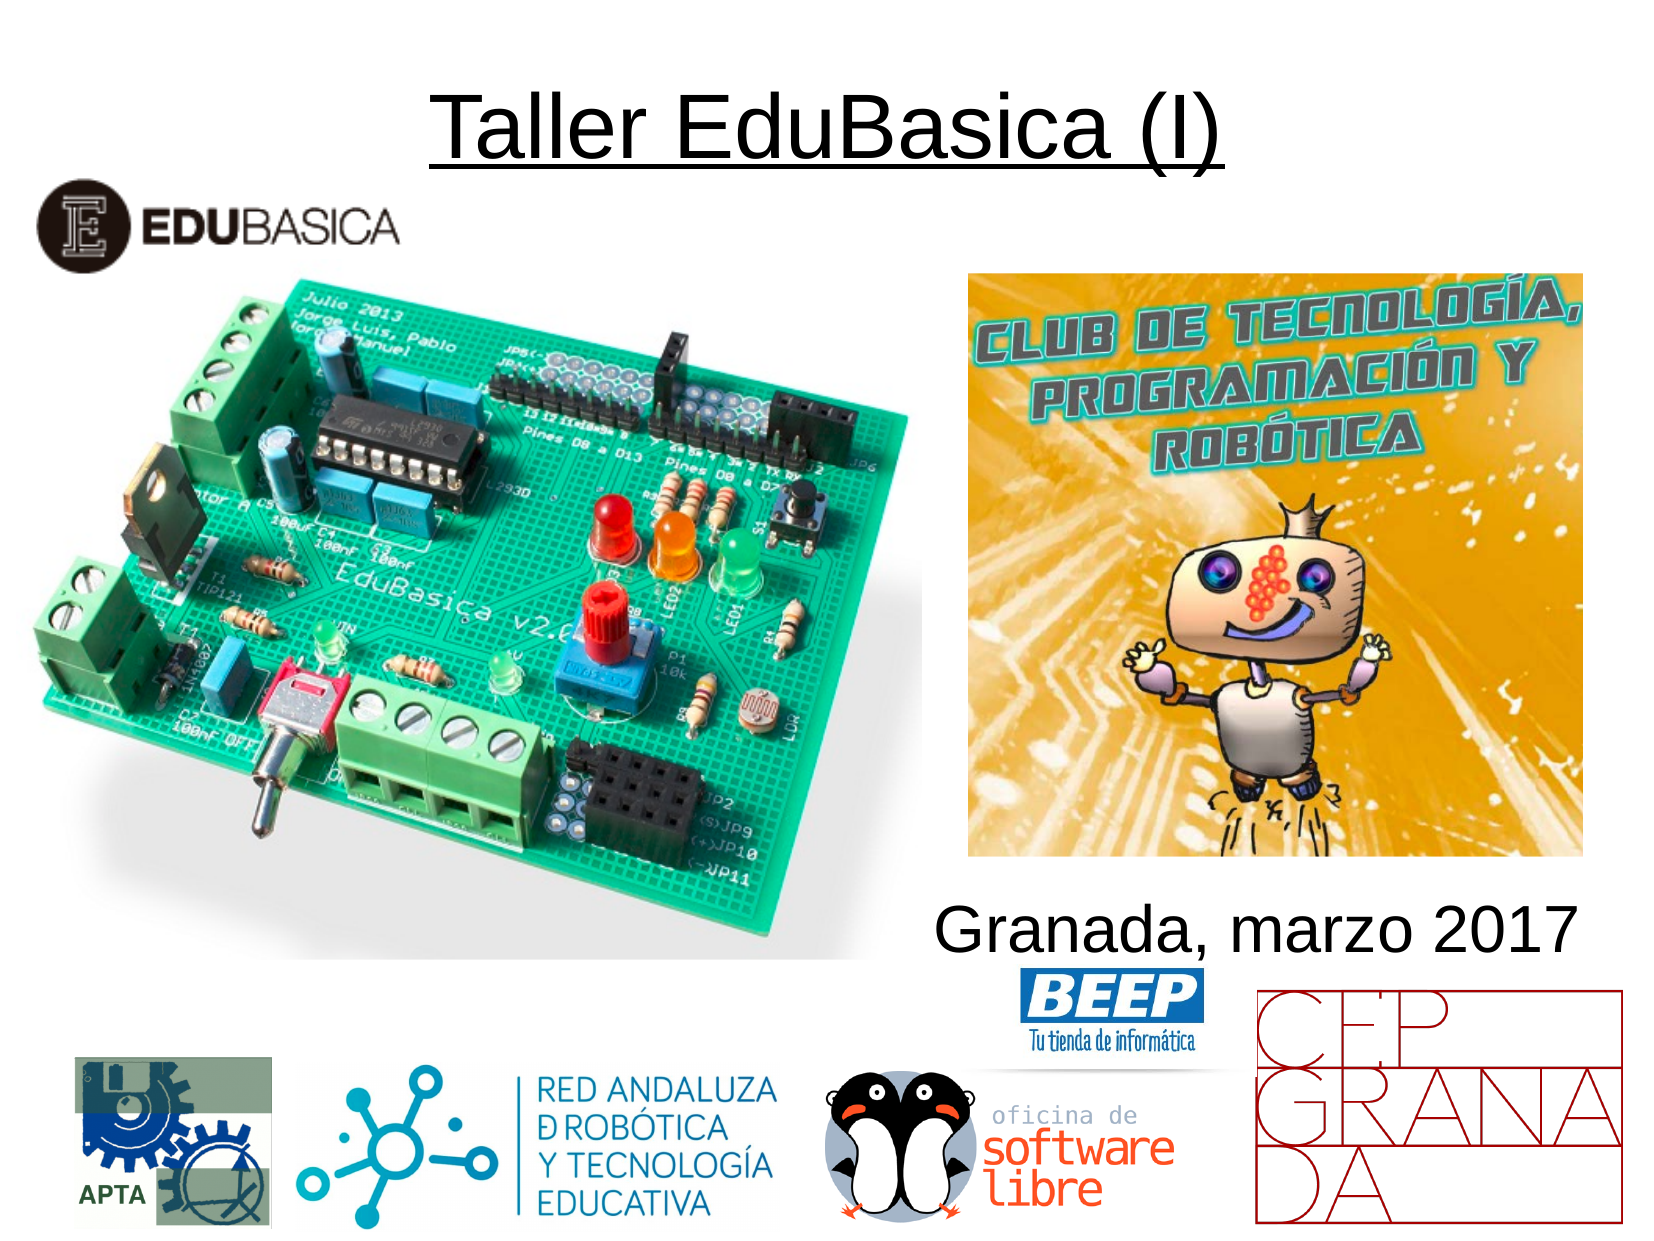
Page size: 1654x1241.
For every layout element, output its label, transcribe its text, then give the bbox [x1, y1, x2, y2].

list Granada, marzo 2017 [862, 892, 1642, 976]
picture [16, 177, 922, 963]
picture [295, 1062, 780, 1232]
picture [814, 964, 1623, 1241]
picture [968, 273, 1583, 857]
picture [74, 1057, 272, 1229]
title Taller EduBasica (I) [82, 23, 1571, 231]
